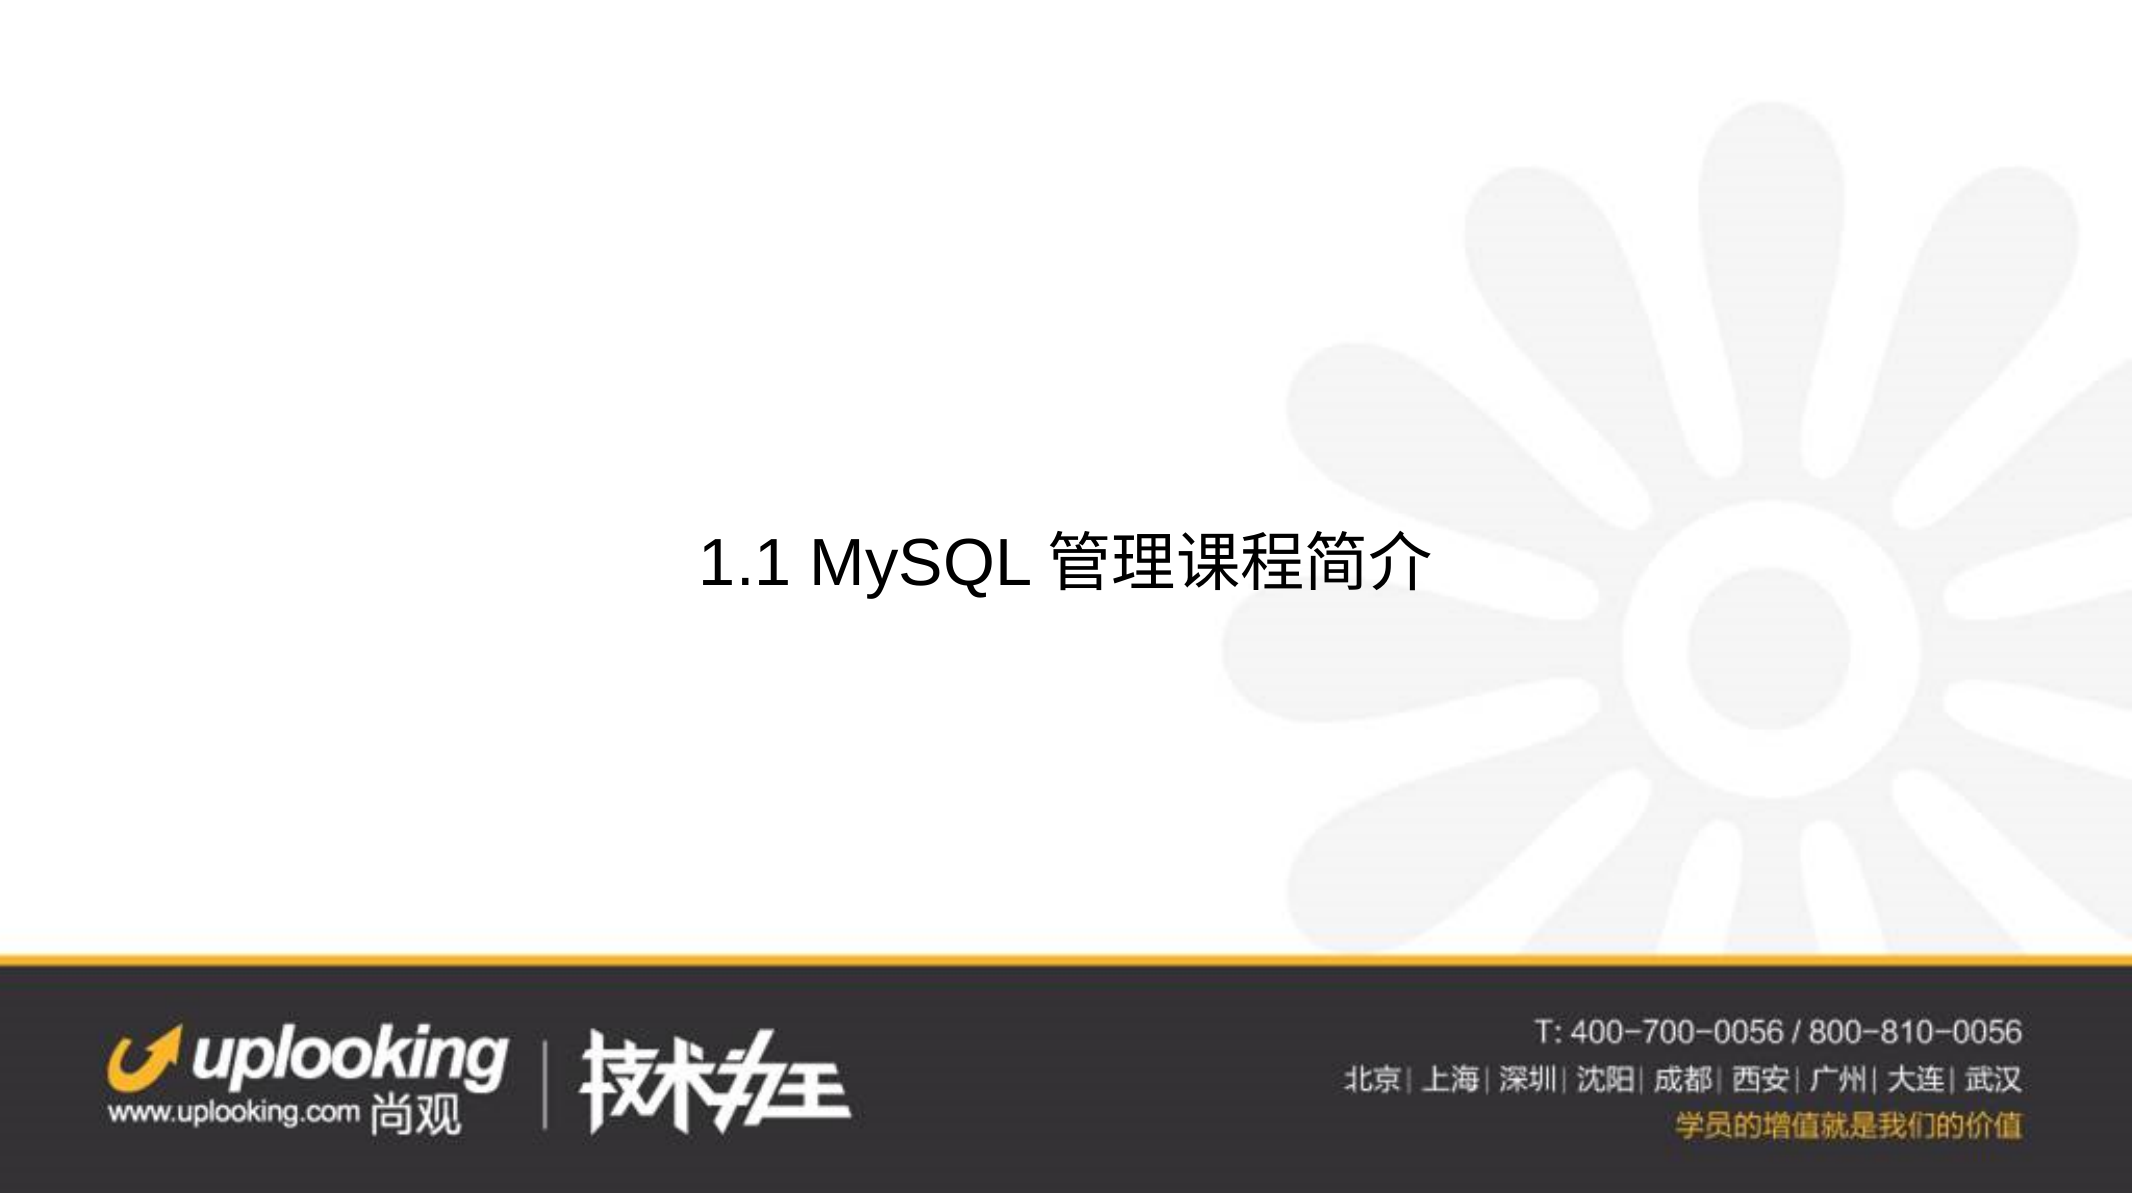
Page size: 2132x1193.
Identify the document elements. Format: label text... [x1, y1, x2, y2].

picture [0, 0, 2132, 1193]
subtitle 1.1 MySQL管理课程简介 [106, 47, 2026, 1067]
